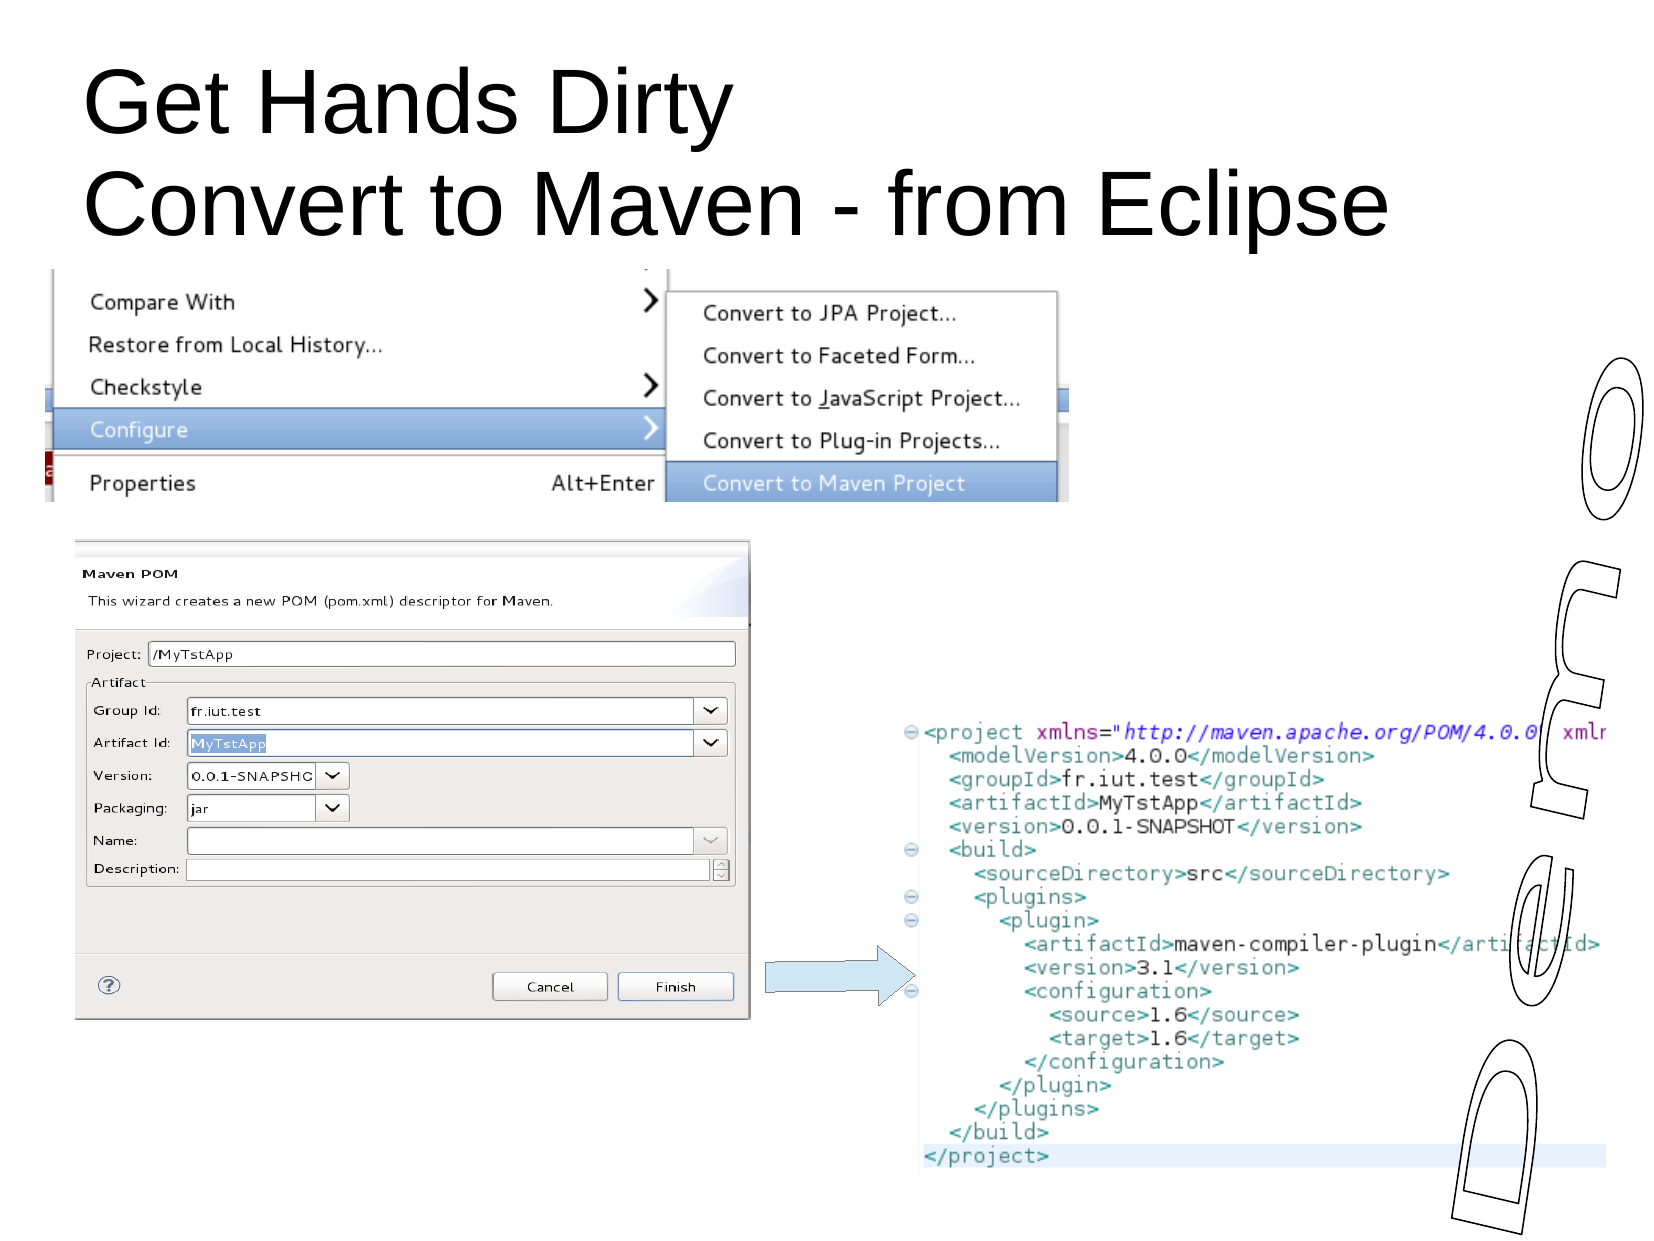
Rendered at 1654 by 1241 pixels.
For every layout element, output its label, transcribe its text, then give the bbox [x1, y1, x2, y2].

text_box Demo [1509, 855, 1574, 1006]
picture [75, 539, 751, 1021]
text_box Demo [1582, 358, 1643, 520]
picture [45, 269, 1069, 502]
picture [900, 719, 1606, 1174]
picture [1467, 1072, 1527, 1174]
title Get Hands Dirty Convert to Maven - from Eclipse [82, 49, 1571, 257]
text_box Demo [1530, 561, 1621, 819]
text_box [765, 945, 916, 1006]
text_box Demo [1451, 1040, 1537, 1235]
